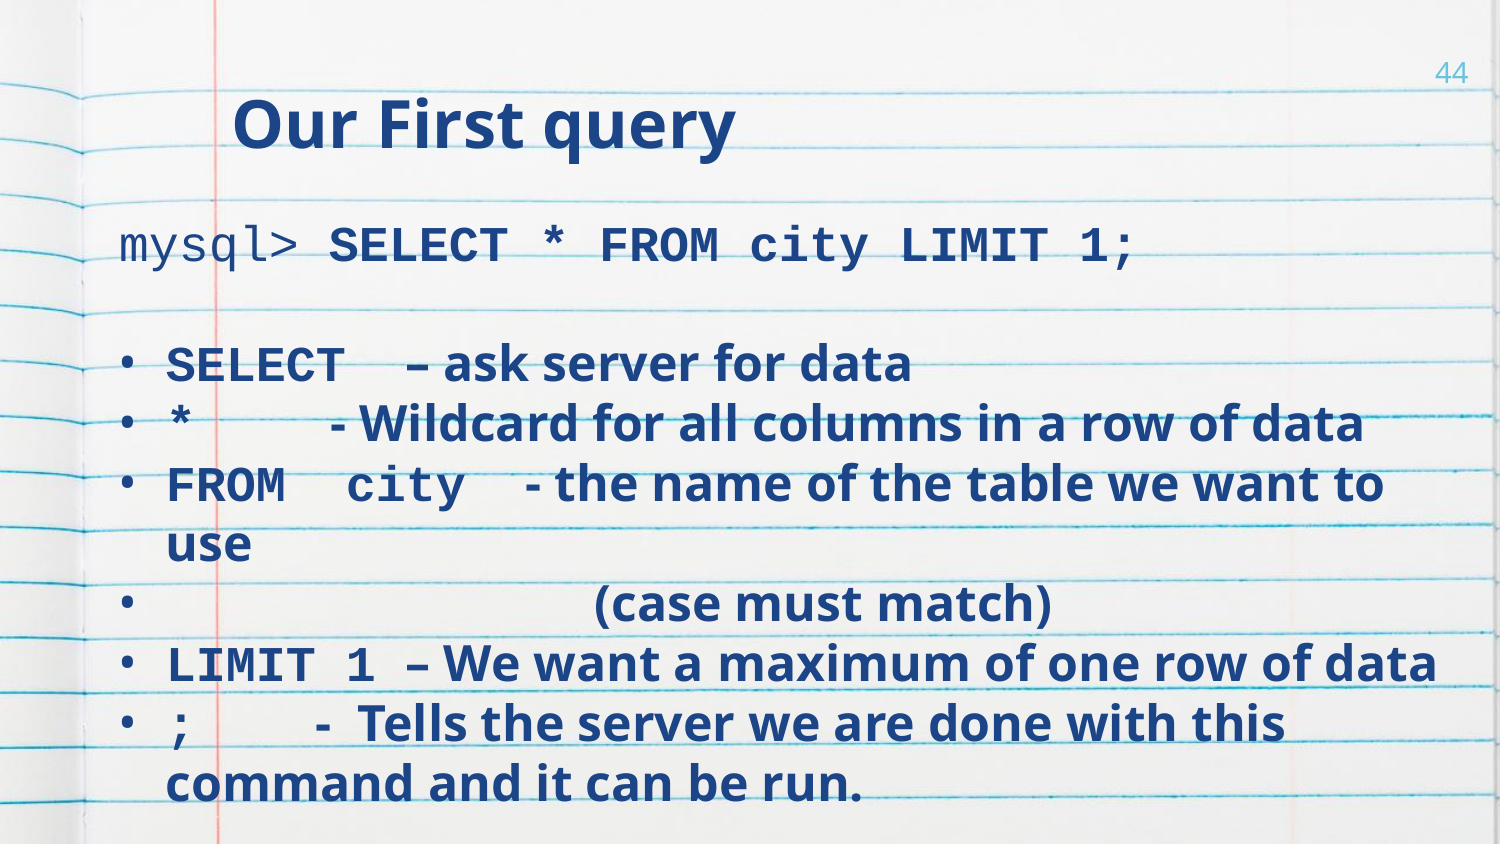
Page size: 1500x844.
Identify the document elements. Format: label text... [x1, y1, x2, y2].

picture [0, 0, 1500, 844]
title Our First query [231, 21, 1425, 162]
slide_number <number> [1378, 41, 1469, 107]
list mysql> SELECT * FROM city LIMIT 1; SELECT – ask server for data * - Wildcard for all columns in a row of data FROM city - the name of the table we want to use (case must match) LIMIT 1 – We want a maximum of one row of data ; - Tells the server we are done with this command and it can be run. [118, 211, 1469, 748]
